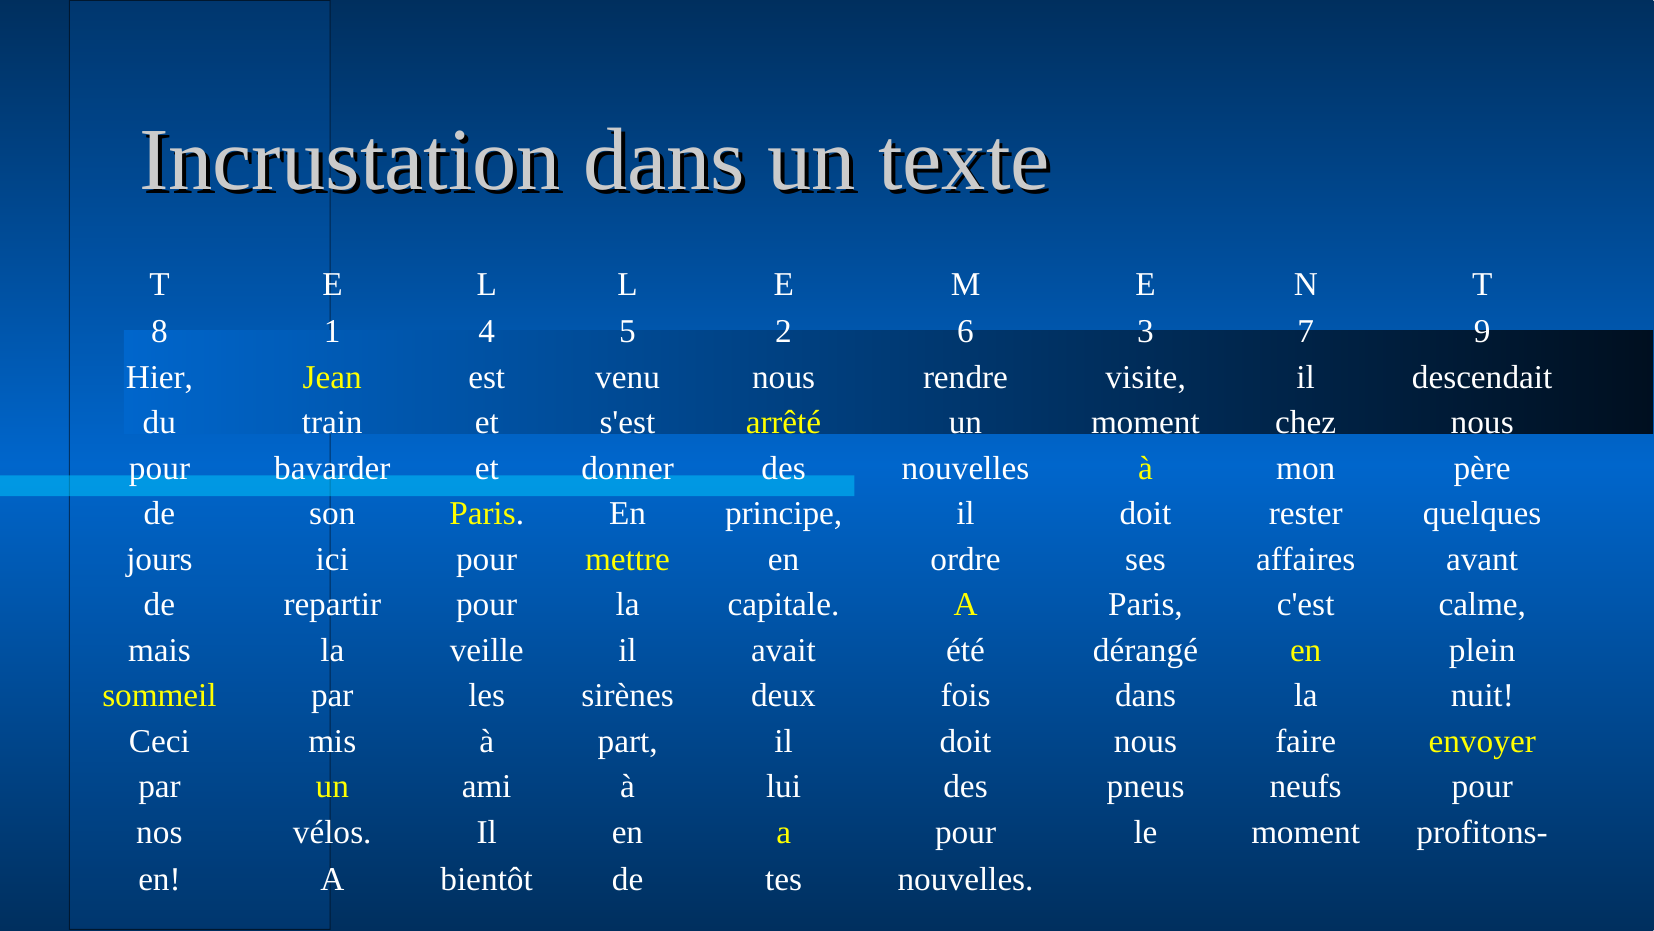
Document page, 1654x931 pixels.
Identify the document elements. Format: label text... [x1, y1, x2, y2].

text_box mais [71, 628, 248, 673]
text_box 2 [699, 309, 869, 355]
text_box ses [1063, 537, 1229, 582]
text_box Ceci [71, 718, 248, 764]
text_box jours [71, 537, 248, 582]
text_box à [557, 764, 699, 810]
text_box des [699, 446, 869, 491]
text_box pour [71, 446, 248, 491]
text_box N [1229, 259, 1383, 309]
text_box rendre [869, 355, 1063, 400]
text_box Paris, [1063, 582, 1229, 628]
text_box le [1063, 810, 1229, 855]
text_box par [71, 764, 248, 810]
text_box avait [699, 628, 869, 673]
text_box un [869, 400, 1063, 446]
text_box faire [1229, 718, 1383, 764]
text_box de [71, 491, 248, 537]
text_box en! [71, 855, 248, 905]
text_box un [248, 764, 417, 810]
text_box descendait [1383, 355, 1582, 400]
text_box capitale. [699, 582, 869, 628]
text_box pour [869, 810, 1063, 855]
text_box doit [869, 718, 1063, 764]
text_box 7 [1229, 309, 1383, 355]
text_box envoyer [1383, 718, 1582, 764]
text_box 9 [1383, 309, 1582, 355]
text_box pour [1383, 764, 1582, 810]
text_box visite, [1063, 355, 1229, 400]
text_box nous [1063, 718, 1229, 764]
text_box plein [1383, 628, 1582, 673]
text_box moment [1229, 810, 1383, 855]
text_box nos [71, 810, 248, 855]
text_box principe, [699, 491, 869, 537]
text_box et [417, 400, 557, 446]
text_box calme, [1383, 582, 1582, 628]
text_box s'est [557, 400, 699, 446]
text_box nous [1383, 400, 1582, 446]
text_box par [248, 673, 417, 718]
text_box vélos. [248, 810, 417, 855]
text_box profitons- [1383, 810, 1582, 855]
text_box en [699, 537, 869, 582]
text_box son [248, 491, 417, 537]
text_box E [699, 259, 869, 309]
text_box 6 [869, 309, 1063, 355]
text_box sommeil [71, 673, 248, 718]
text_box ici [248, 537, 417, 582]
text_box lui [699, 764, 869, 810]
text_box pour [417, 582, 557, 628]
text_box 5 [557, 309, 699, 355]
text_box bientôt [417, 855, 557, 905]
text_box part, [557, 718, 699, 764]
text_box deux [699, 673, 869, 718]
text_box veille [417, 628, 557, 673]
text_box Hier, [71, 355, 248, 400]
text_box train [248, 400, 417, 446]
text_box nouvelles [869, 446, 1063, 491]
text_box Il [417, 810, 557, 855]
text_box M [869, 259, 1063, 309]
text_box 4 [417, 309, 557, 355]
text_box nuit! [1383, 673, 1582, 718]
text_box rester [1229, 491, 1383, 537]
text_box avant [1383, 537, 1582, 582]
text_box en [557, 810, 699, 855]
text_box 1 [248, 309, 417, 355]
text_box L [557, 259, 699, 309]
text_box Jean [248, 355, 417, 400]
text_box été [869, 628, 1063, 673]
text_box A [248, 855, 417, 905]
text_box affaires [1229, 537, 1383, 582]
text_box L [417, 259, 557, 309]
text_box et [417, 446, 557, 491]
text_box la [248, 628, 417, 673]
text_box nous [699, 355, 869, 400]
text_box bavarder [248, 446, 417, 491]
text_box quelques [1383, 491, 1582, 537]
text_box à [1063, 446, 1229, 491]
text_box 3 [1063, 309, 1229, 355]
text_box les [417, 673, 557, 718]
text_box ordre [869, 537, 1063, 582]
text_box arrêté [699, 400, 869, 446]
text_box pneus [1063, 764, 1229, 810]
text_box père [1383, 446, 1582, 491]
text_box E [1063, 259, 1229, 309]
text_box doit [1063, 491, 1229, 537]
title Incrustation dans un texte [124, 82, 1530, 238]
text_box moment [1063, 400, 1229, 446]
text_box T [71, 259, 248, 309]
text_box mis [248, 718, 417, 764]
text_box de [71, 582, 248, 628]
text_box de [557, 855, 699, 905]
text_box fois [869, 673, 1063, 718]
text_box il [1229, 355, 1383, 400]
text_box donner [557, 446, 699, 491]
text_box en [1229, 628, 1383, 673]
text_box repartir [248, 582, 417, 628]
text_box E [248, 259, 417, 309]
text_box à [417, 718, 557, 764]
text_box il [557, 628, 699, 673]
text_box mettre [557, 537, 699, 582]
text_box chez [1229, 400, 1383, 446]
text_box dérangé [1063, 628, 1229, 673]
text_box En [557, 491, 699, 537]
text_box venu [557, 355, 699, 400]
text_box il [699, 718, 869, 764]
text_box tes [699, 855, 869, 905]
text_box du [71, 400, 248, 446]
text_box des [869, 764, 1063, 810]
text_box A [869, 582, 1063, 628]
text_box la [557, 582, 699, 628]
text_box il [869, 491, 1063, 537]
text_box ami [417, 764, 557, 810]
text_box c'est [1229, 582, 1383, 628]
text_box dans [1063, 673, 1229, 718]
text_box la [1229, 673, 1383, 718]
text_box est [417, 355, 557, 400]
text_box mon [1229, 446, 1383, 491]
text_box sirènes [557, 673, 699, 718]
text_box pour [417, 537, 557, 582]
text_box T [1383, 259, 1582, 309]
text_box nouvelles. [869, 855, 1063, 905]
text_box 8 [71, 309, 248, 355]
text_box neufs [1229, 764, 1383, 810]
text_box a [699, 810, 869, 855]
text_box Paris. [417, 491, 557, 537]
